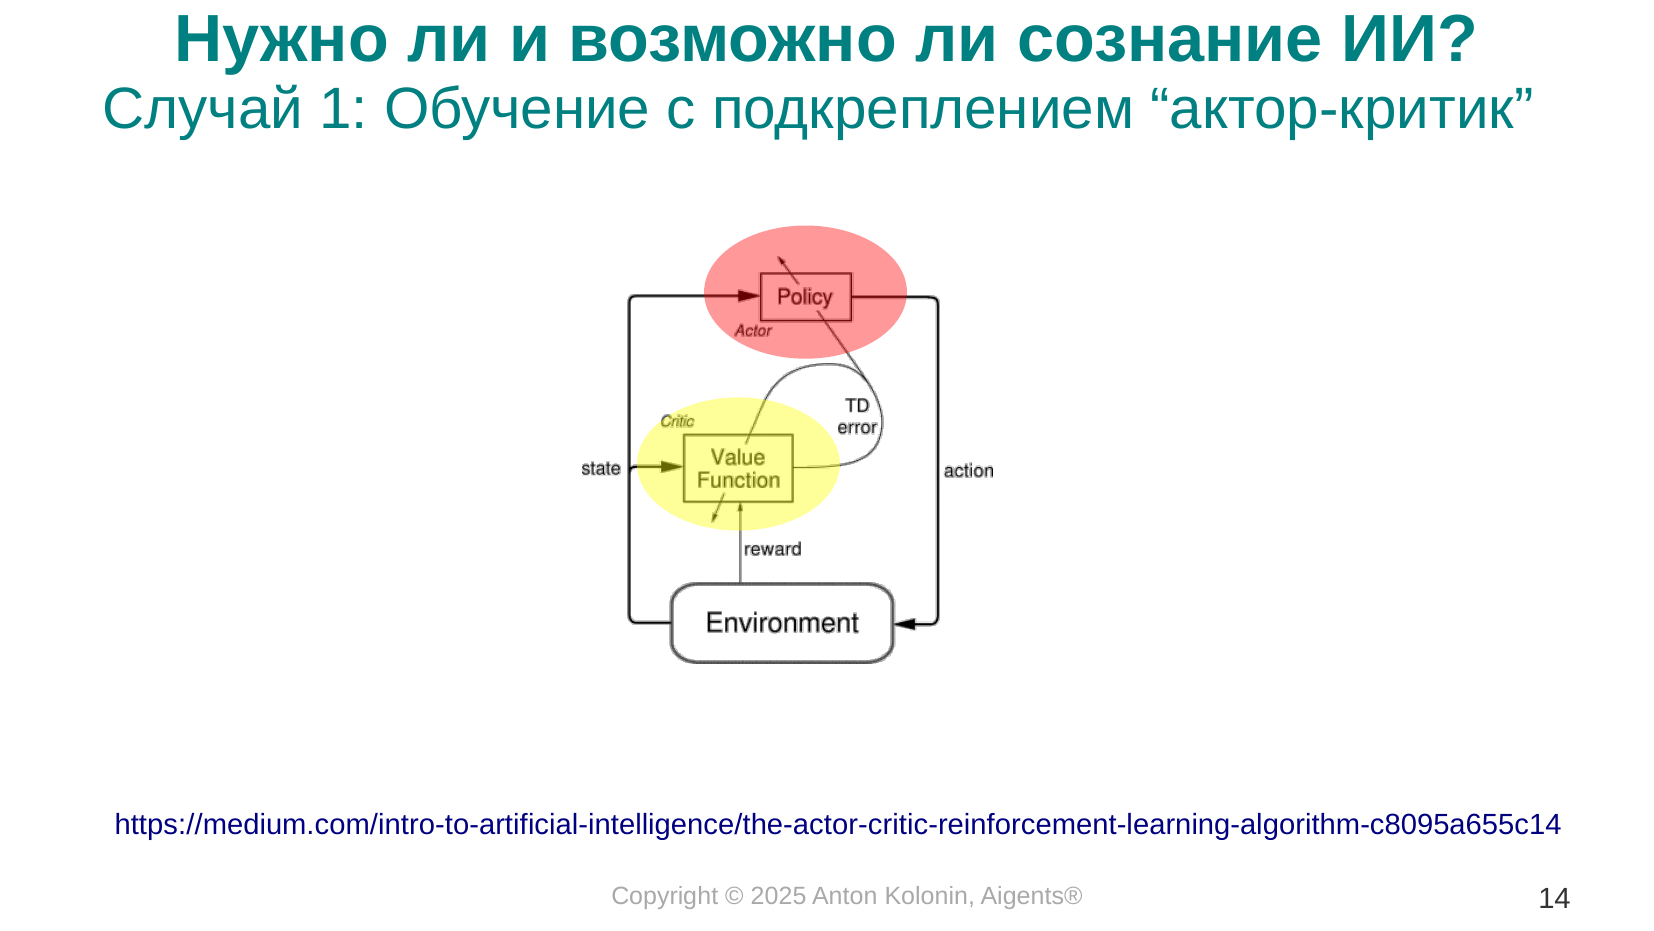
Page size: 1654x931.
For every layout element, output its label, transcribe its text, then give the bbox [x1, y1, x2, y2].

text_box [704, 225, 907, 359]
text_box https://medium.com/intro-to-artificial-intelligence/the-actor-critic-reinforcement-learning-algorithm-c8095a655c14 [99, 800, 1579, 849]
picture [582, 256, 993, 664]
text_box Нужно ли и возможно ли сознание ИИ? Случай 1: Обучение с подкреплением “актор-критик” [0, 0, 1654, 150]
text_box [636, 397, 840, 531]
